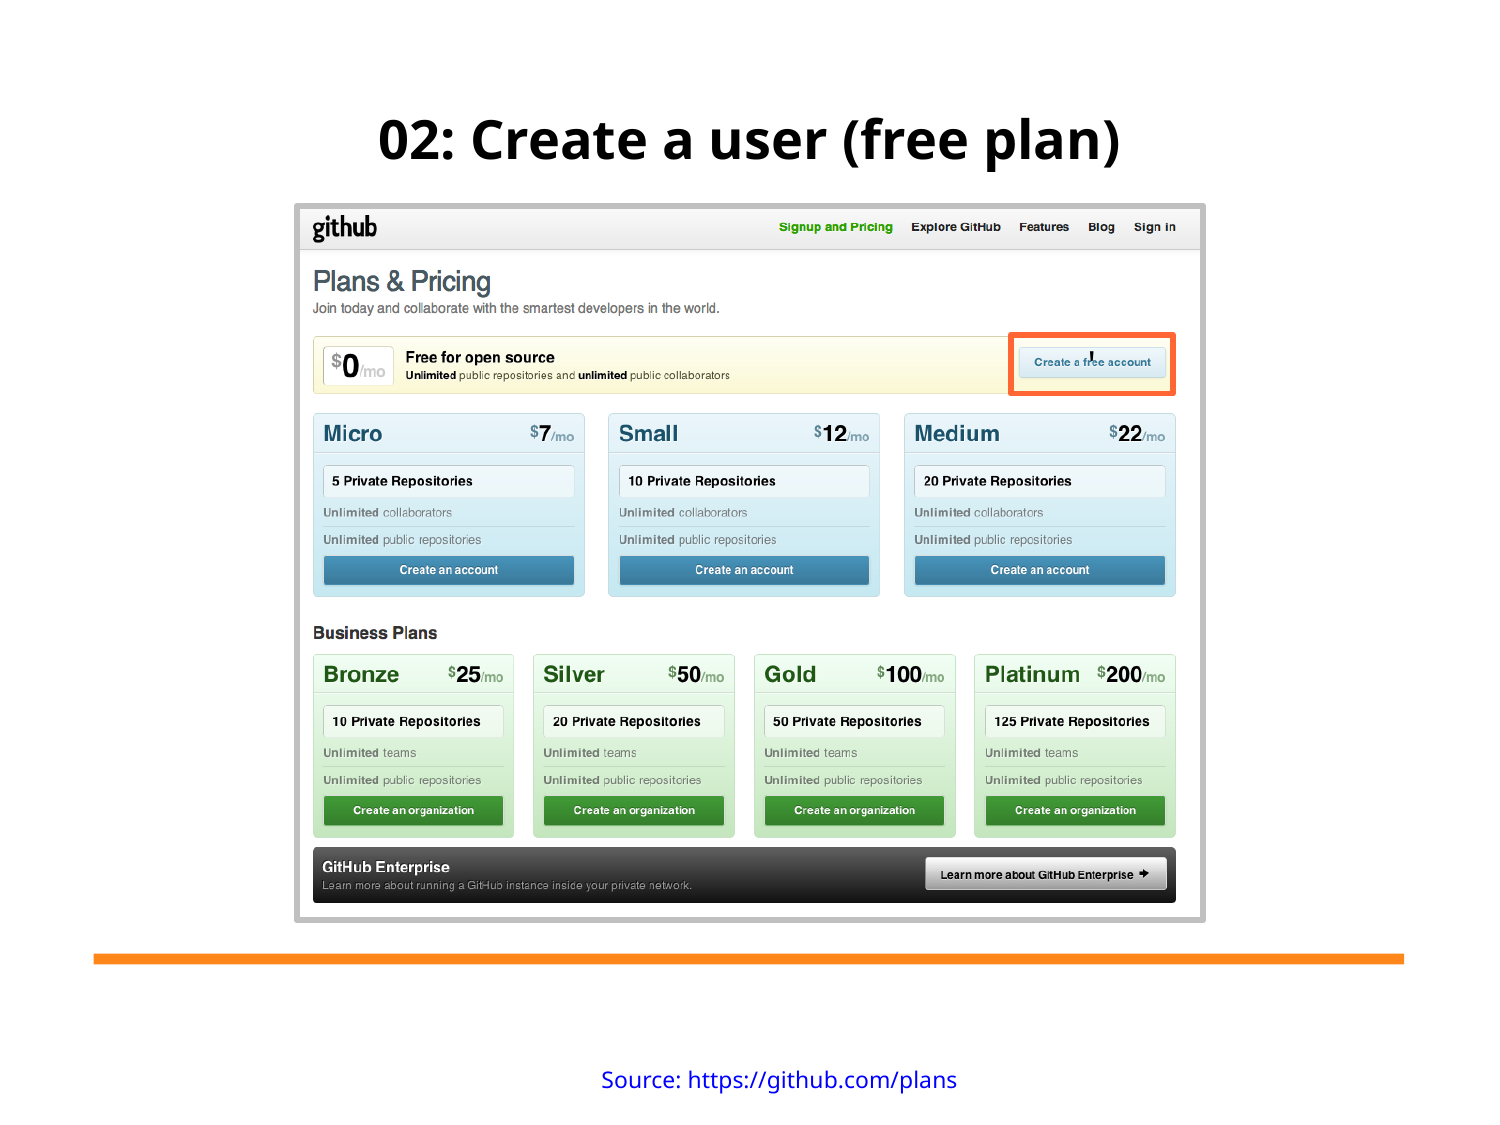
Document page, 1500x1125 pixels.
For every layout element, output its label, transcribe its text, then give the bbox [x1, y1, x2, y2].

picture [0, 0, 1500, 1125]
text_box Source: https://github.com/plans [586, 1056, 914, 1098]
text_box ' [1010, 334, 1173, 394]
title 02: Create a user (free plan) [75, 44, 1426, 233]
